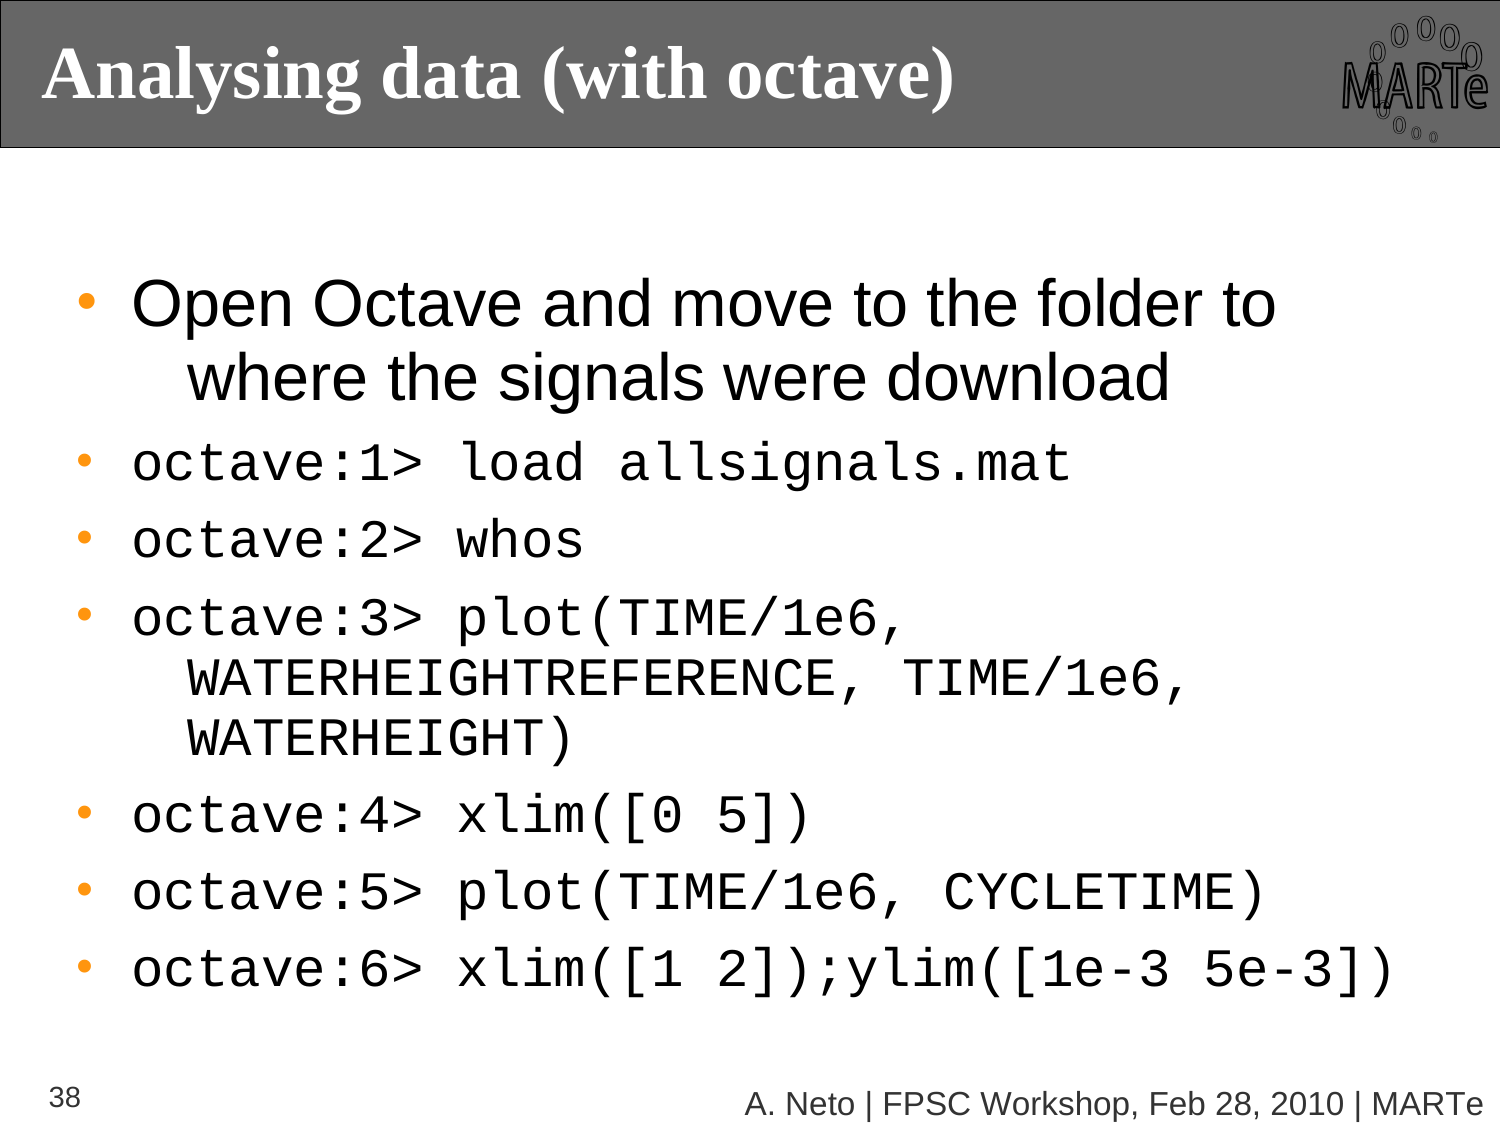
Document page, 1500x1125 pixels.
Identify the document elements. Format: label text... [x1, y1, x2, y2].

picture [1340, 0, 1489, 148]
list Open Octave and move to the folder to where the signals were download octave:1> load allsignals.mat octave:2> whos octave:3> plot(TIME/1e6, WATERHEIGHTREFERENCE, TIME/1e6, WATERHEIGHT) octave:4> xlim([0 5]) octave:5> plot(TIME/1e6, CYCLETIME) octave:6> xlim([1 2]);ylim([1e-3 5e-3]) [75, 262, 1425, 1000]
title Analysing data (with octave) [41, 7, 1329, 141]
